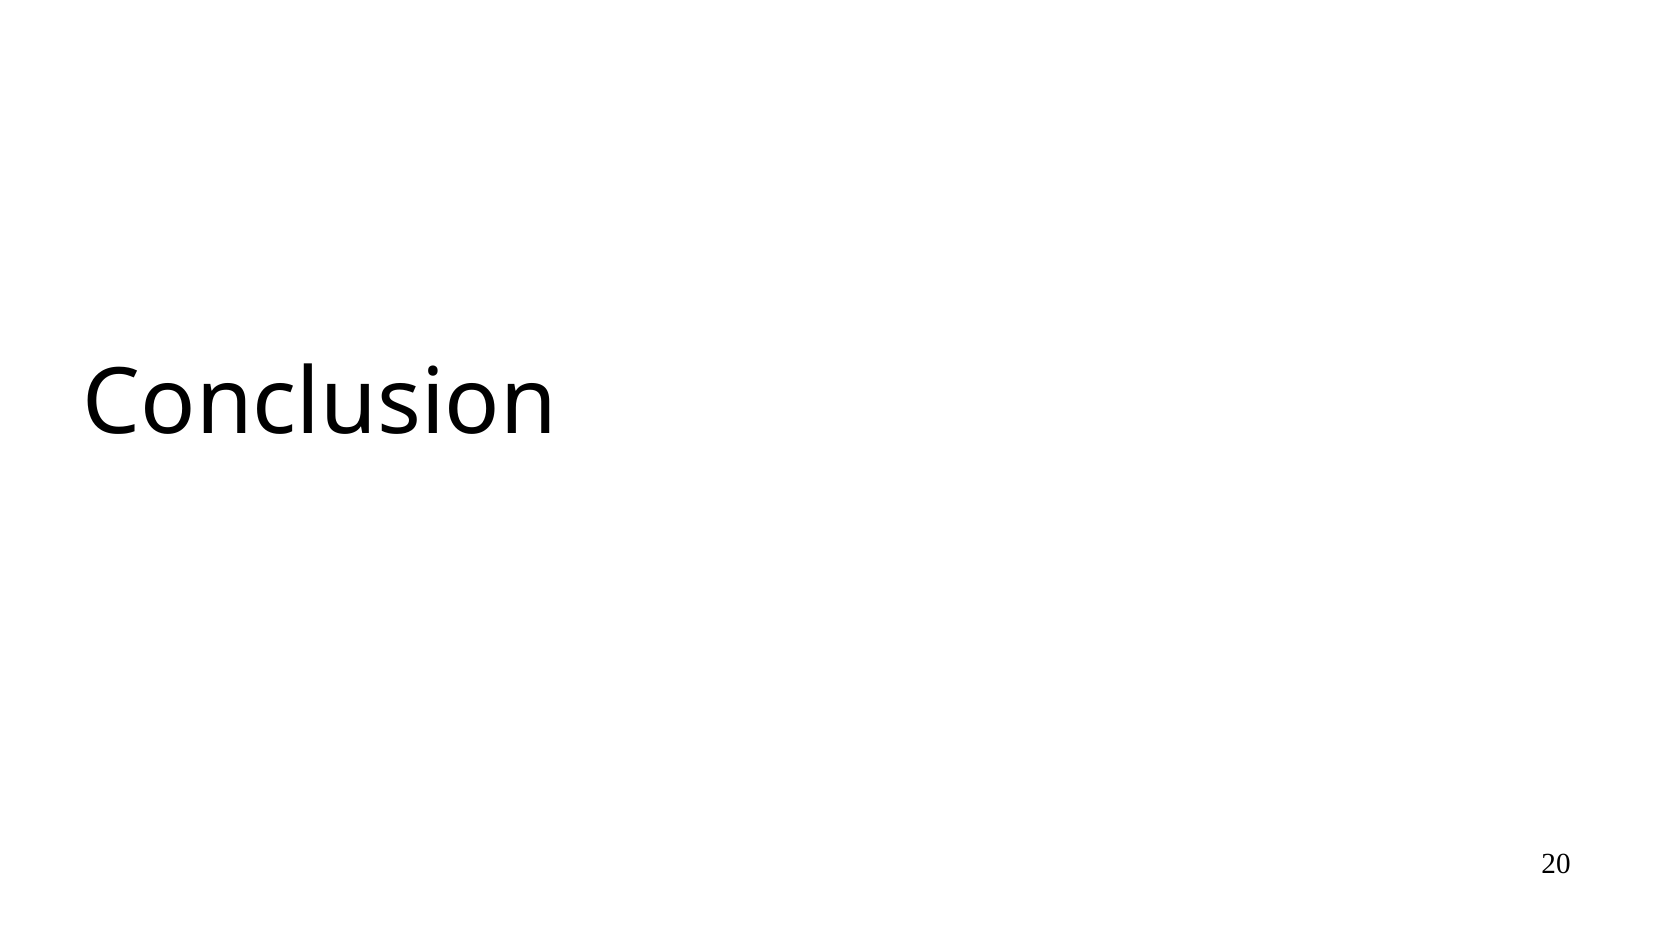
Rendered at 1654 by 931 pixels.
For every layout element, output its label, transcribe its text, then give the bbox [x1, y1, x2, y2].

title Conclusion [82, 320, 1571, 476]
